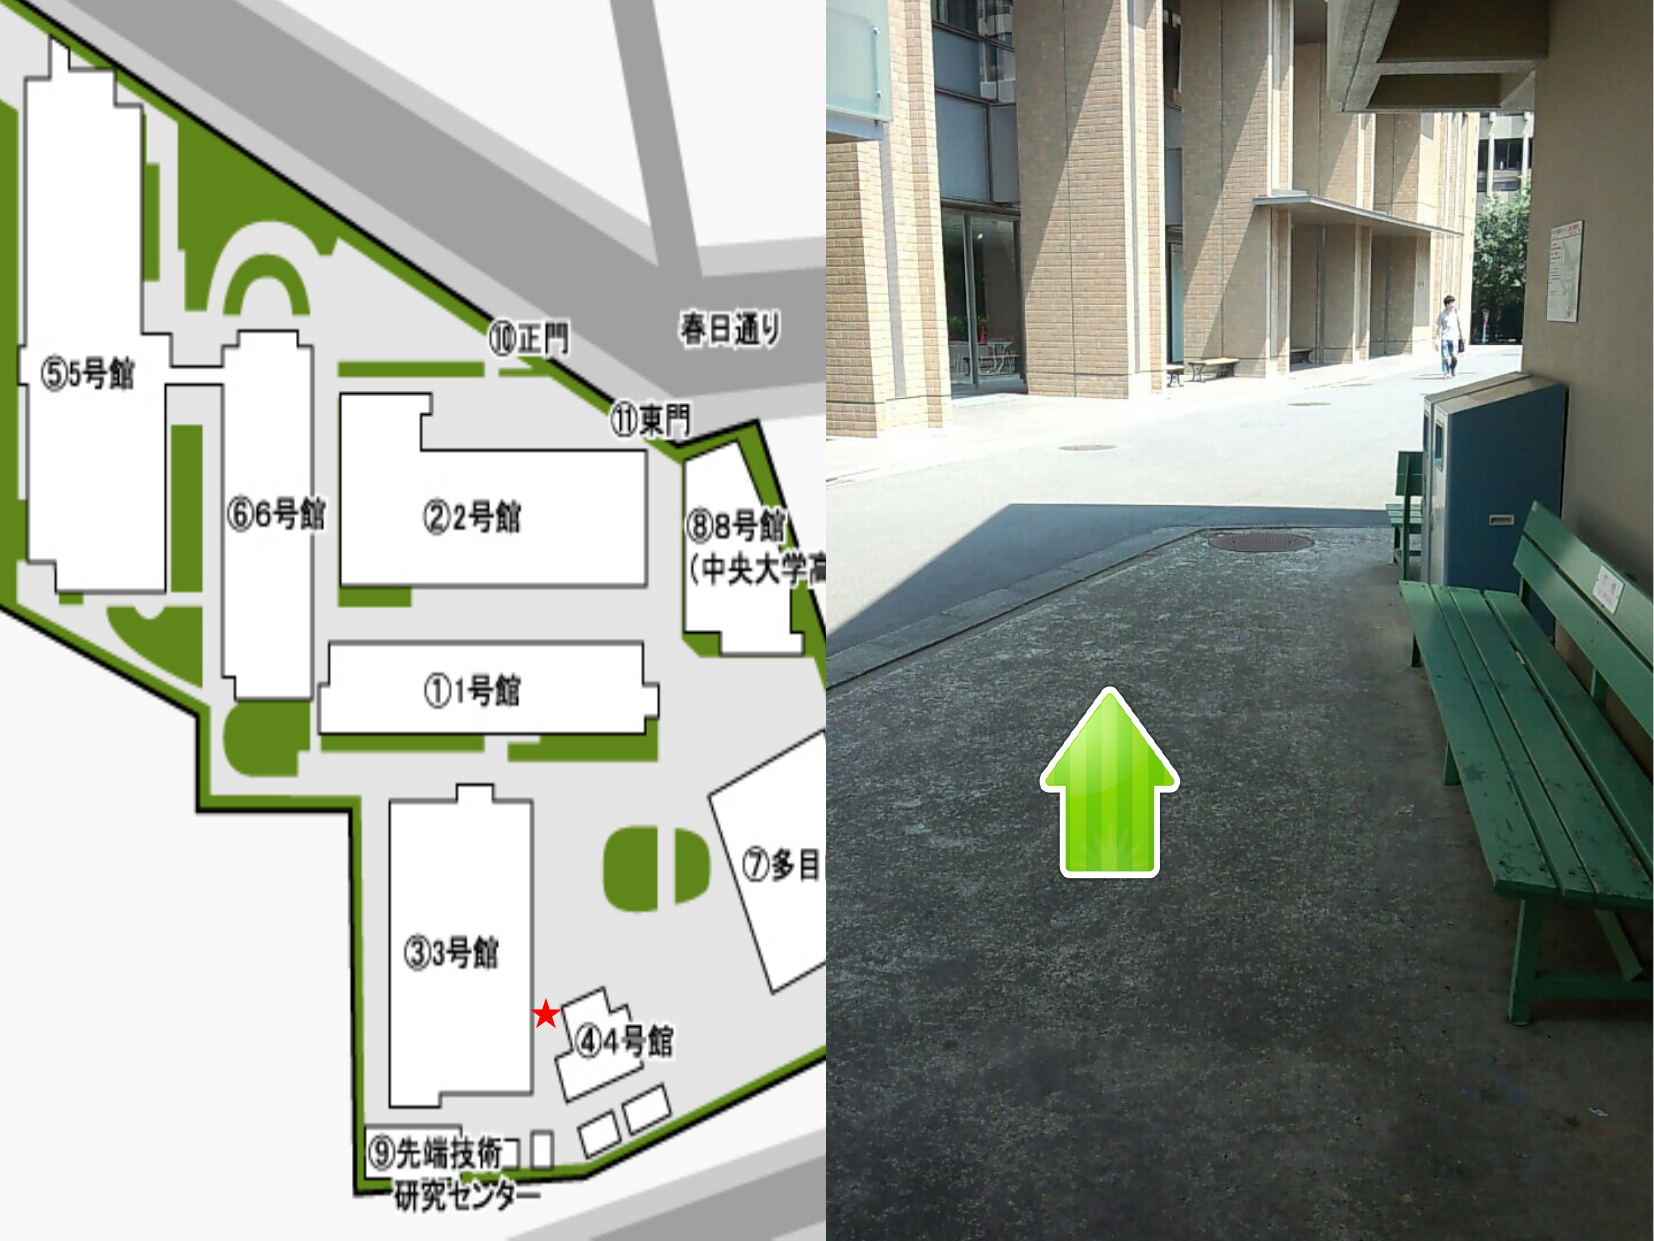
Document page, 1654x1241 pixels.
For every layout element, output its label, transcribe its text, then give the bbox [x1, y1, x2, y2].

picture [0, 0, 1654, 1241]
title ★ [472, 947, 621, 1081]
